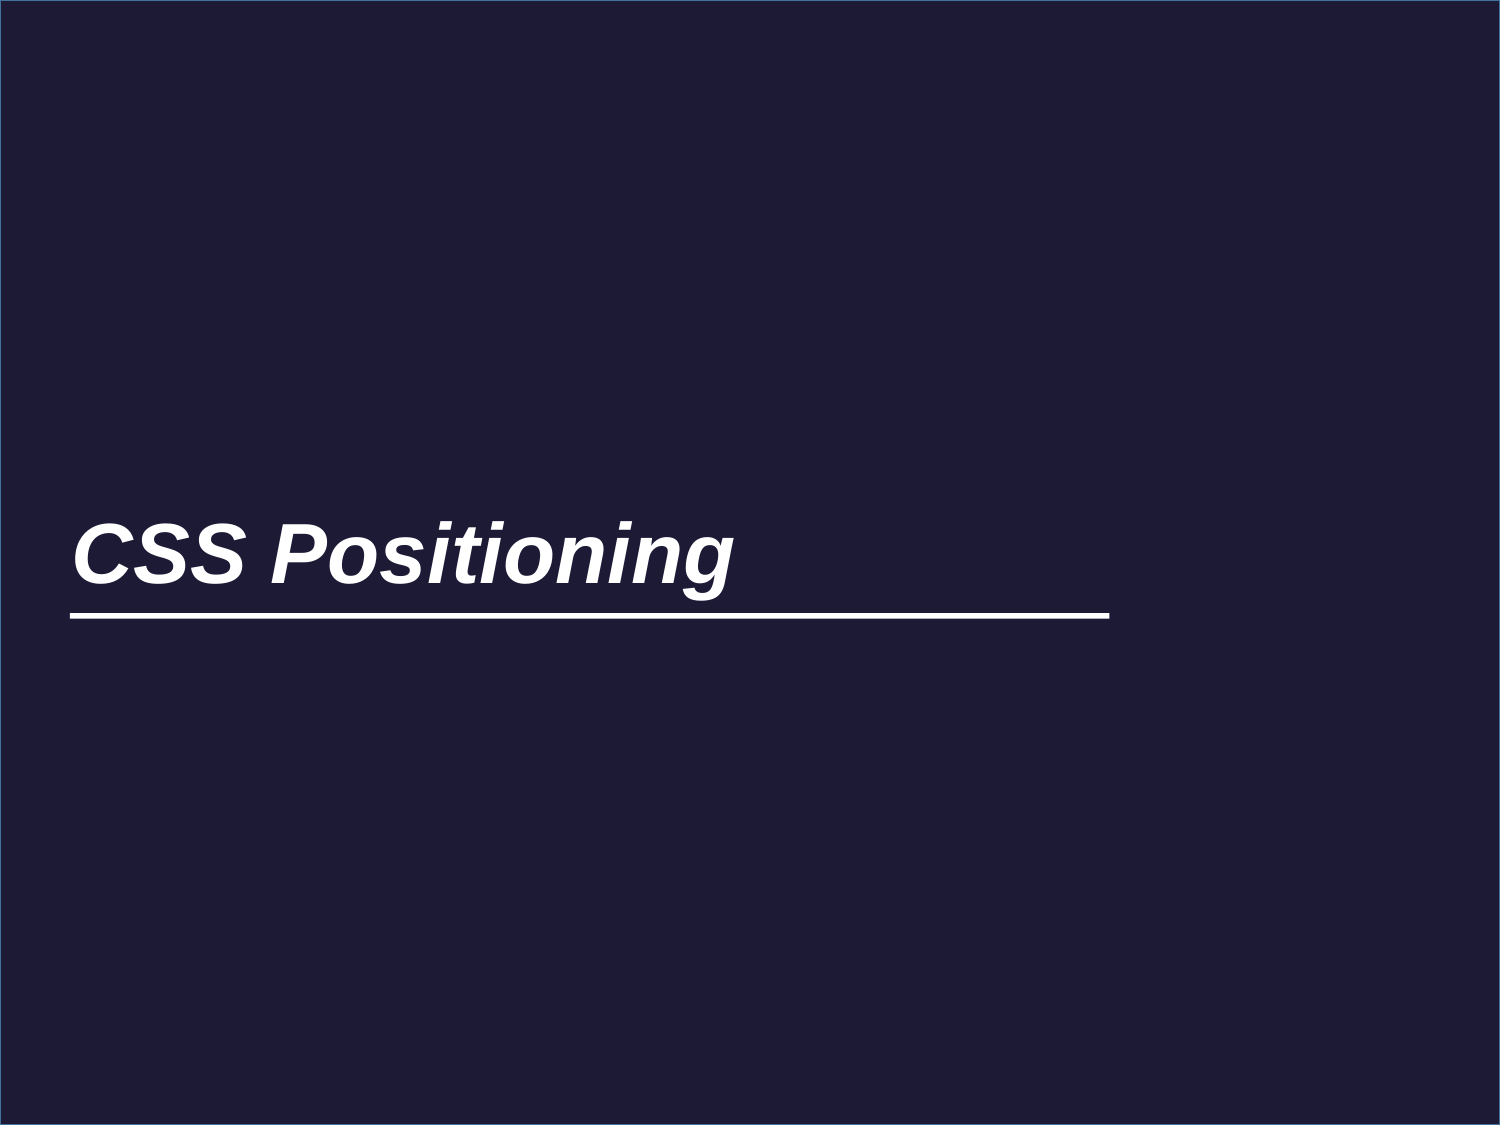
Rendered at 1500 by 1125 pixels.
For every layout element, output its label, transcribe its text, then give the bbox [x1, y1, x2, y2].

title CSS Positioning [64, 484, 1415, 628]
